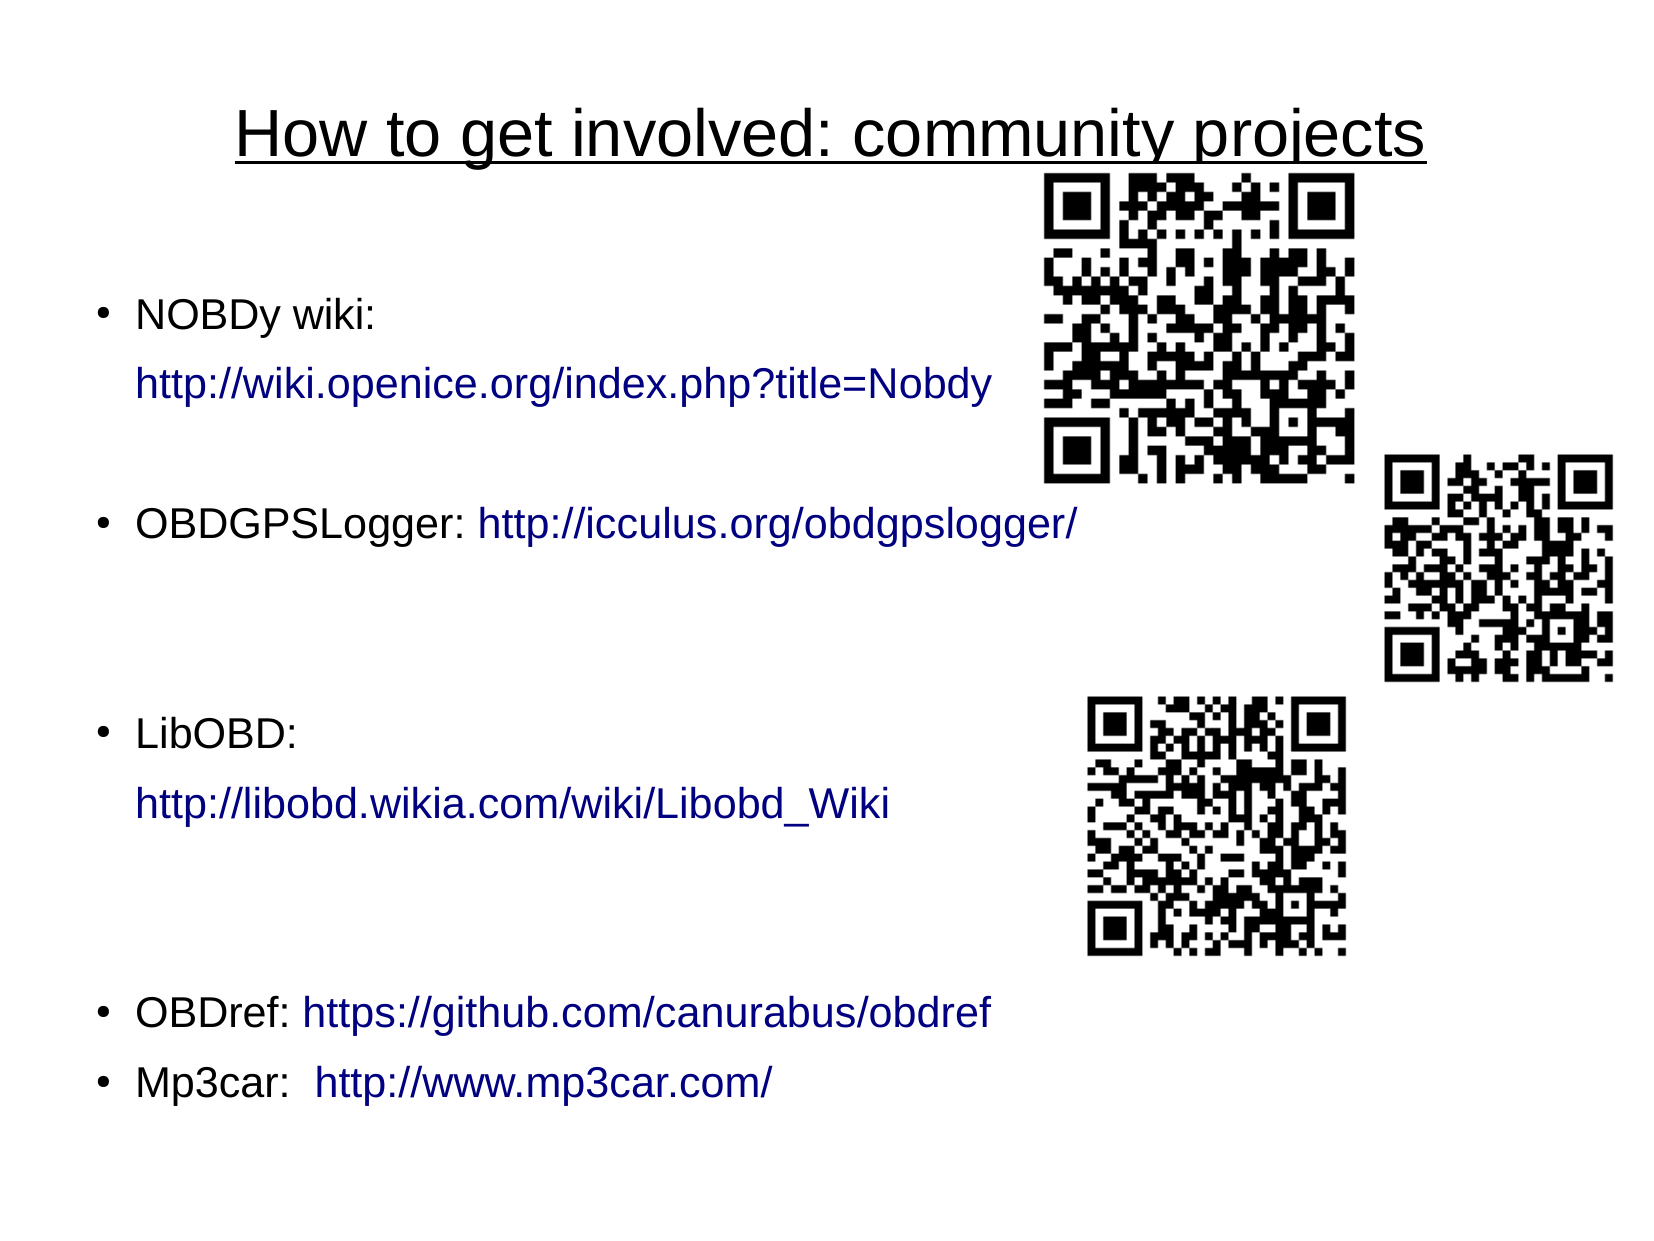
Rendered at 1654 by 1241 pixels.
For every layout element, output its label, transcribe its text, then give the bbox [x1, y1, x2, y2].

picture [1377, 447, 1621, 691]
title How to get involved: community projects [86, 30, 1576, 238]
picture [1035, 164, 1364, 494]
list NOBDy wiki: http://wiki.openice.org/index.php?title=Nobdy OBDGPSLogger: http://icculus.org/obdgpslogger/ LibOBD: http://libobd.wikia.com/wiki/Libobd_Wiki OBDref: https://github.com/canurabus/obdref Mp3car: http://www.mp3car.com/ [82, 290, 1571, 1109]
picture [1080, 689, 1354, 964]
